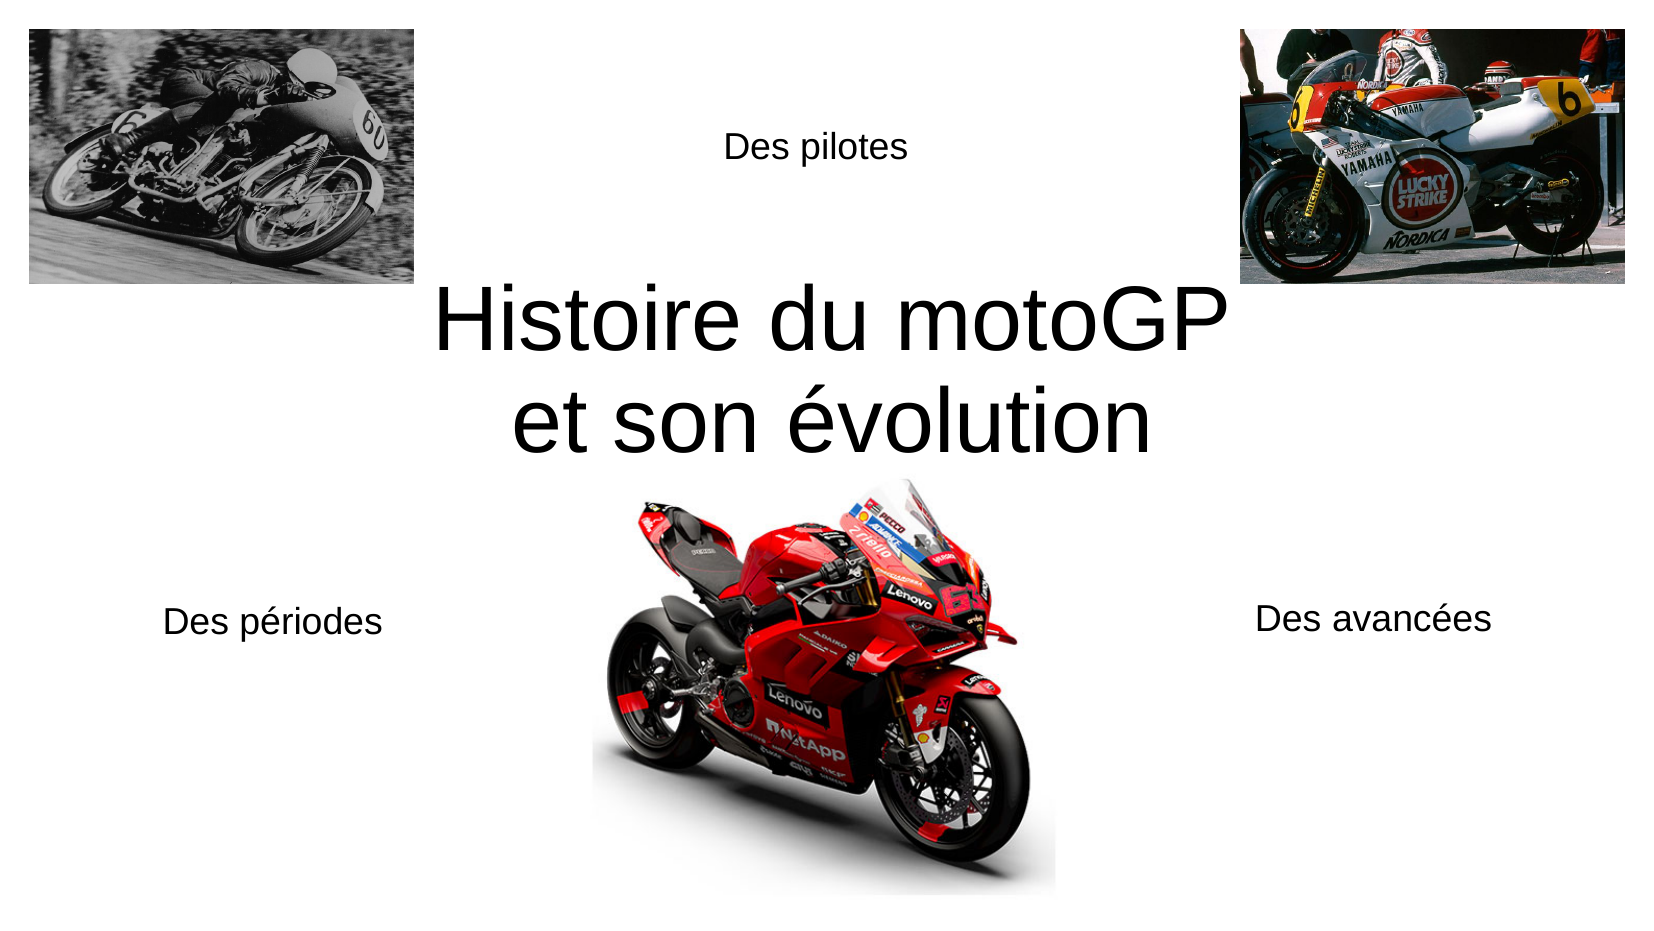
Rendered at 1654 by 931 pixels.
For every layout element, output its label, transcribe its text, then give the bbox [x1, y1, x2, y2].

picture [1240, 29, 1625, 284]
text_box Des pilotes [708, 118, 1093, 175]
title Histoire du motoGP et son évolution [88, 267, 1577, 473]
text_box Des périodes [147, 592, 502, 650]
picture [29, 29, 414, 284]
picture [407, 457, 1241, 916]
text_box Des avancées [1240, 590, 1536, 648]
